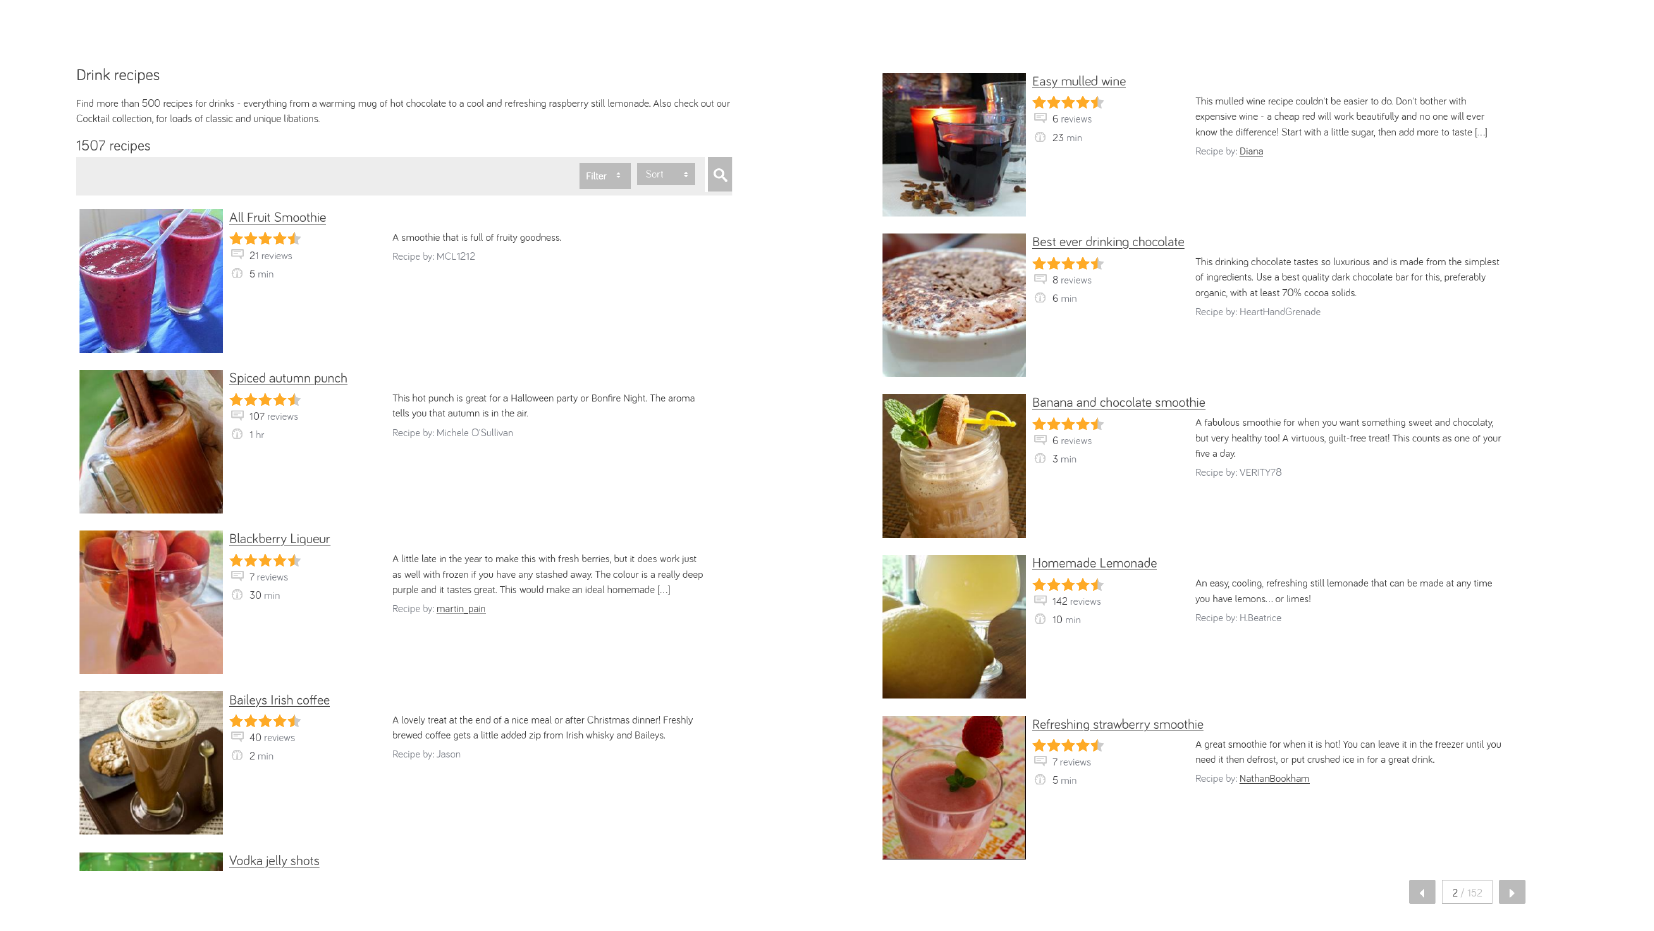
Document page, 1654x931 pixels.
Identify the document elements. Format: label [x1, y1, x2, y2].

picture [70, 59, 733, 871]
picture [874, 67, 1536, 906]
